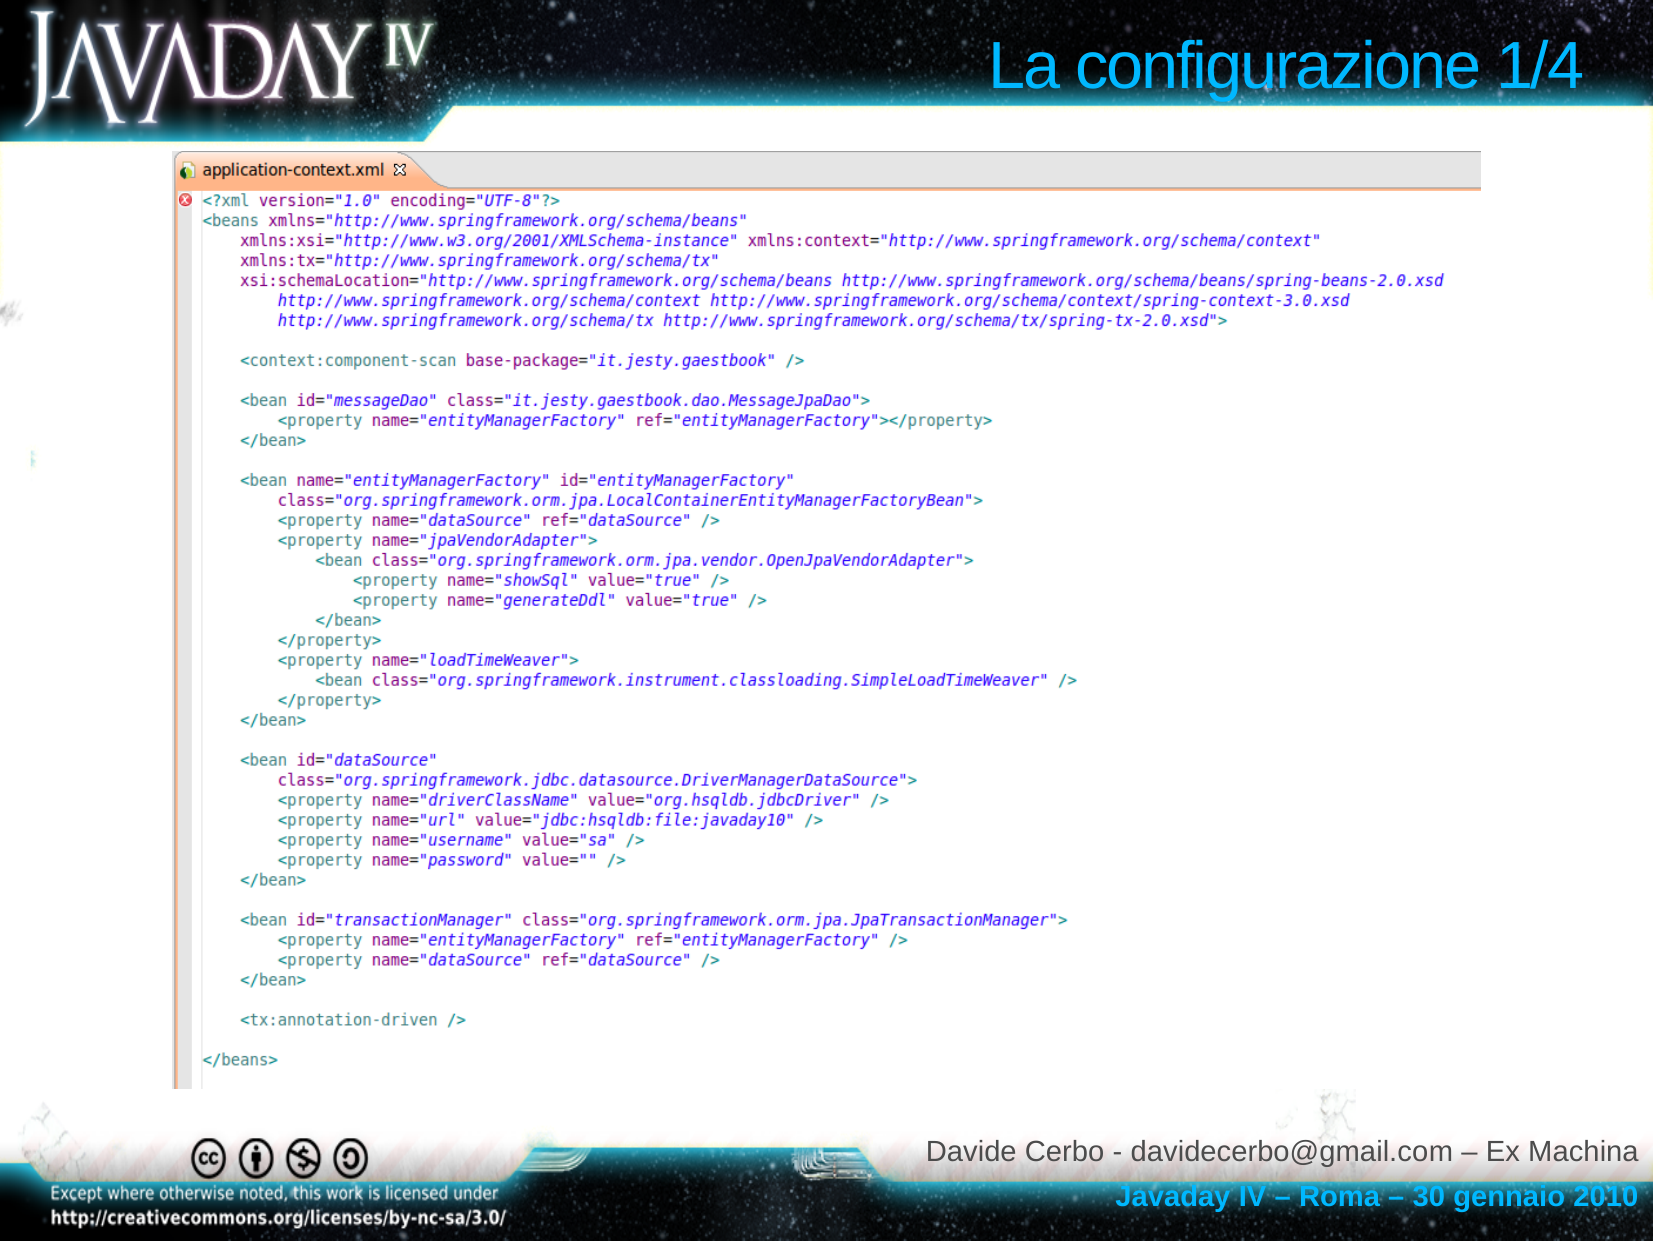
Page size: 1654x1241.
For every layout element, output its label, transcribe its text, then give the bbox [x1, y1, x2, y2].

title La configurazione 1/4 [108, 0, 1585, 169]
picture [0, 0, 1653, 1241]
